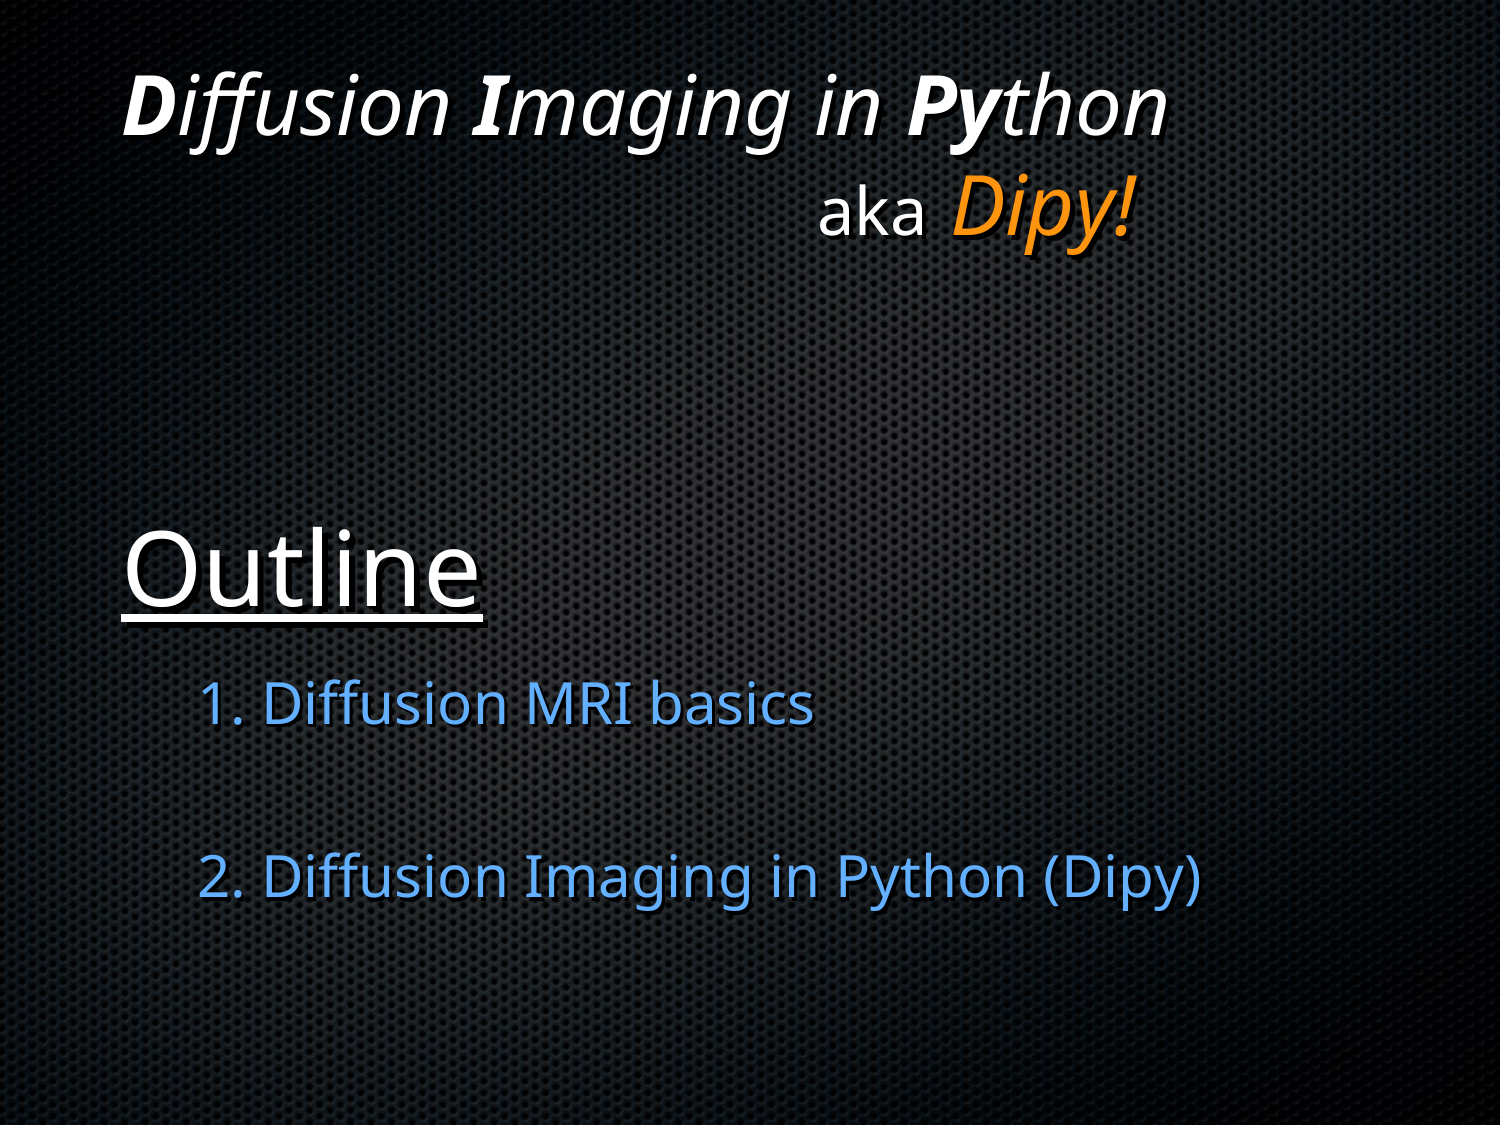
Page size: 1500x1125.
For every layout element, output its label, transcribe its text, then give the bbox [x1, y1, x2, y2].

title Diffusion Imaging in Python aka Dipy! Outline [113, 0, 1418, 636]
list 1. Diffusion MRI basics 2. Diffusion Imaging in Python (Dipy) [188, 398, 1494, 1052]
picture [0, 0, 1500, 1125]
